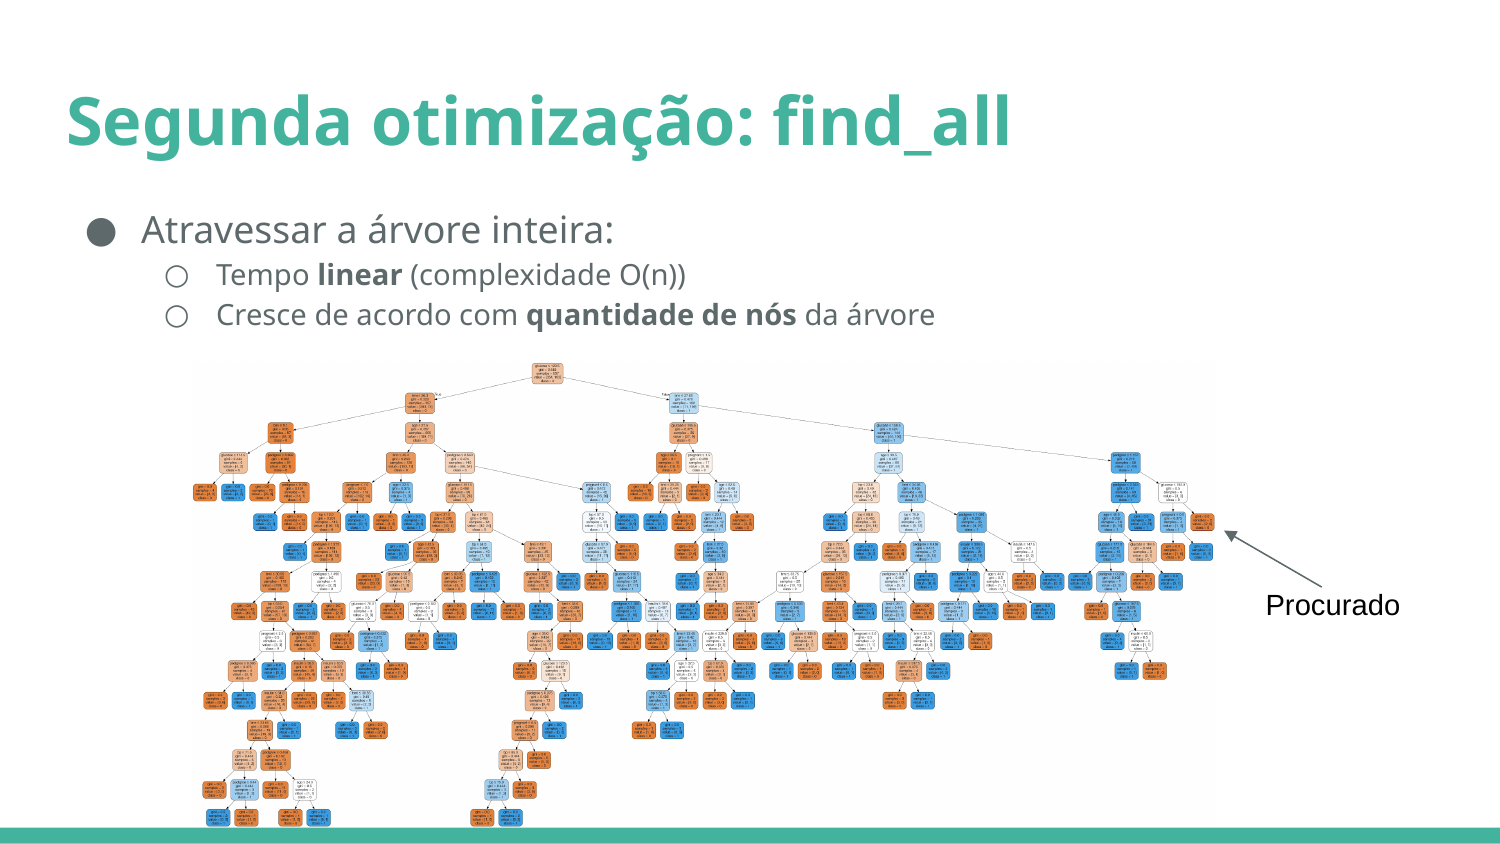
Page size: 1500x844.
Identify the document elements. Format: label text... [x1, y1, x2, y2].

title Segunda otimização: find_all [51, 64, 1449, 167]
list Atravessar a árvore inteira: Tempo linear (complexidade O(n)) Cresce de acordo com quantidade de nós da árvore [51, 183, 1449, 745]
text_box Procurado [1250, 570, 1468, 628]
picture [192, 362, 1215, 827]
